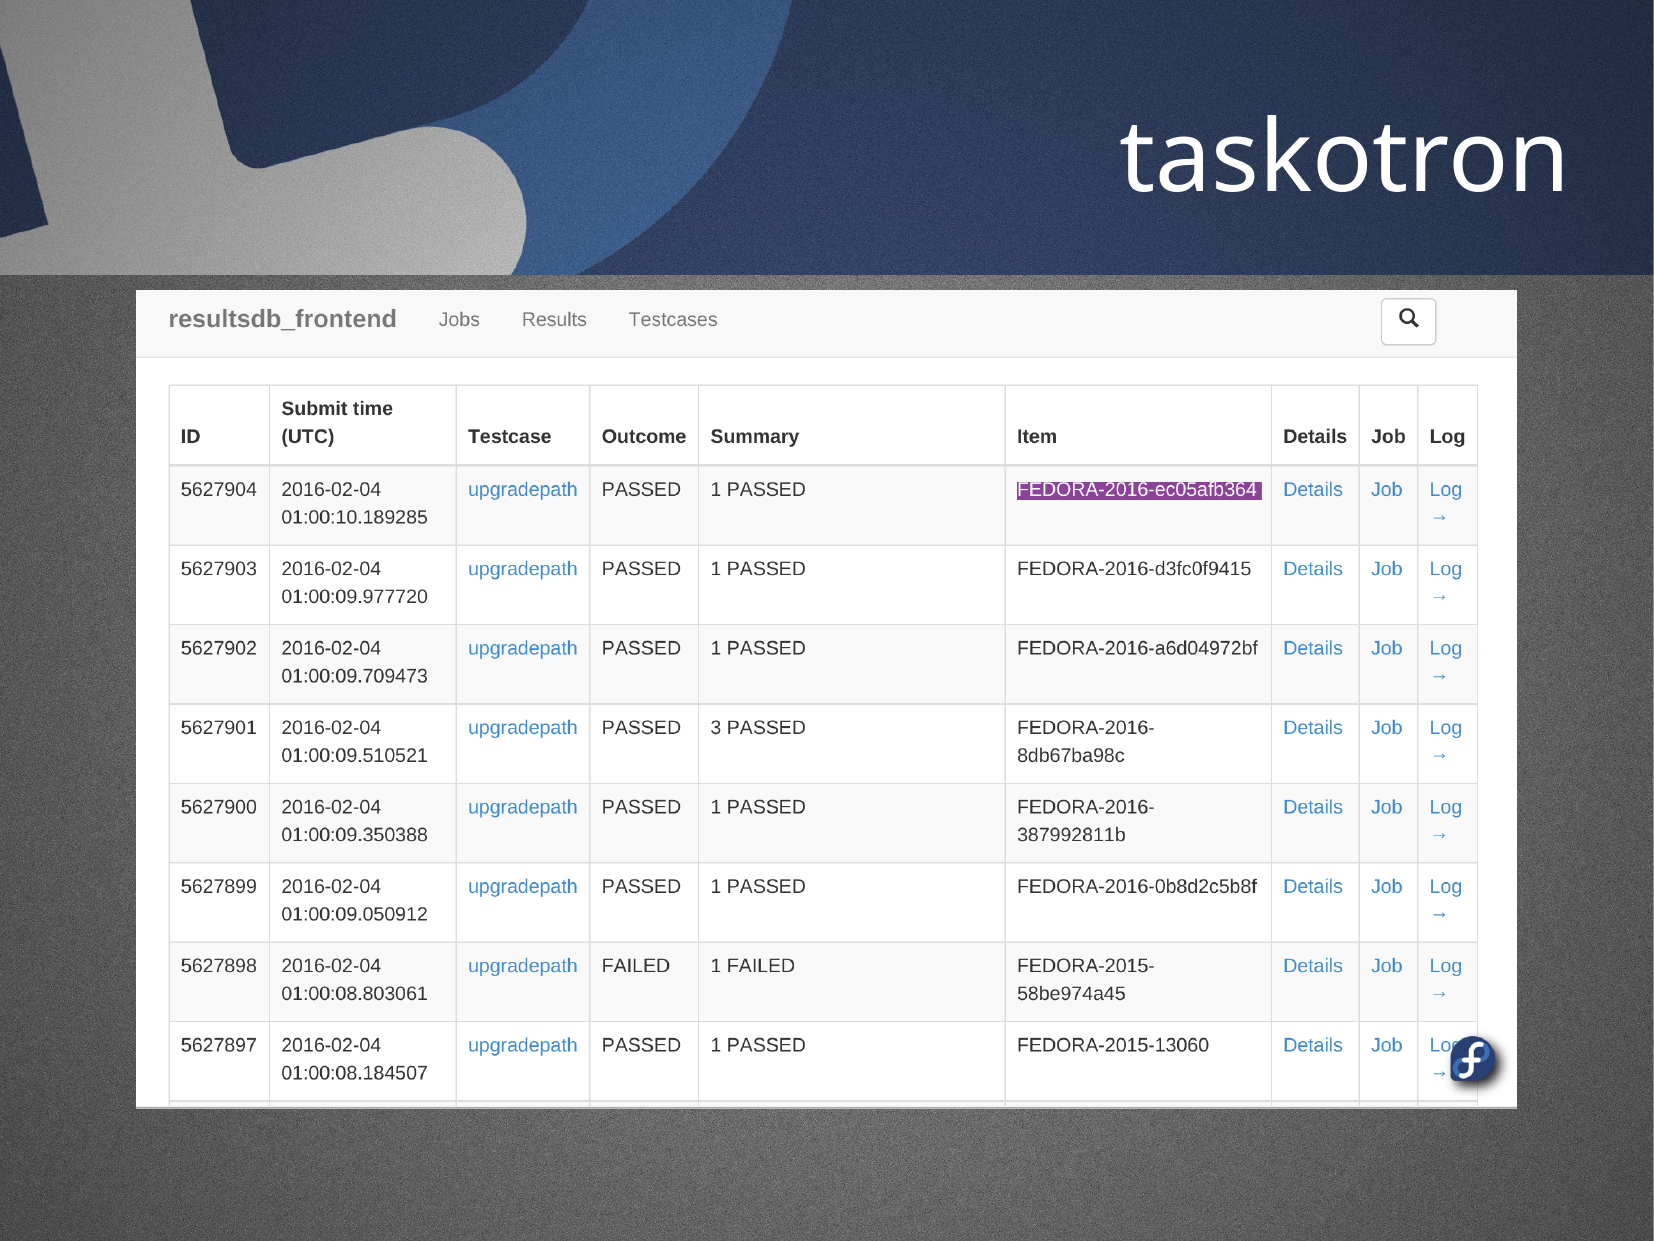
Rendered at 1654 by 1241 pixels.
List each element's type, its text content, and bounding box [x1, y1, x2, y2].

picture [0, 0, 1654, 1241]
title taskotron [82, 49, 1571, 257]
